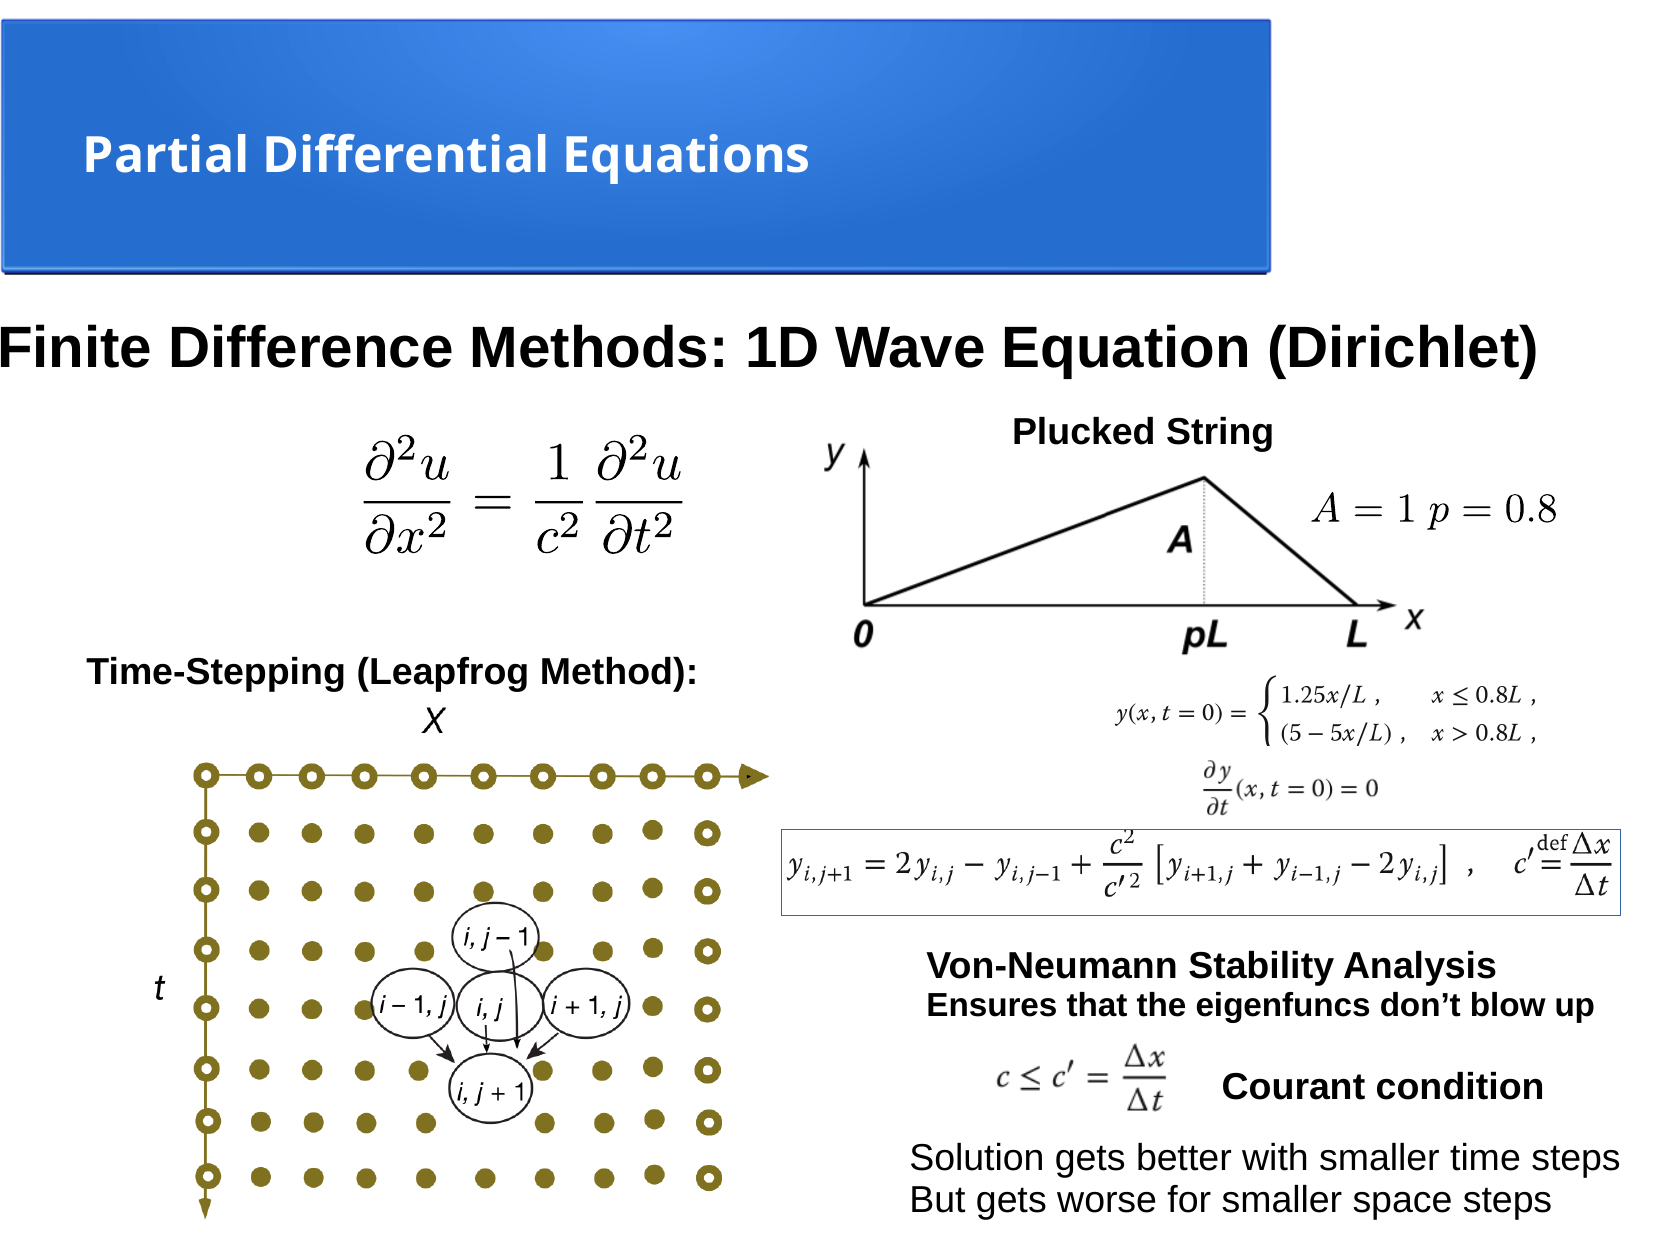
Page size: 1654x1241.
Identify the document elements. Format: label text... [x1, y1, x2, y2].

text_box [1506, 494, 1524, 523]
text_box [560, 512, 578, 538]
text_box Partial Differential Equations [82, 49, 1570, 256]
text_box Plucked String [997, 403, 1290, 461]
text_box Finite Difference Methods: 1D Wave Equation (Dirichlet) [0, 301, 1182, 736]
text_box [629, 434, 647, 460]
text_box [365, 440, 395, 481]
text_box [597, 440, 627, 481]
text_box Time-Stepping (Leapfrog Method): Von-Neumann Stability Analysis Ensures that the eigenfuncs don’t blow up Courant condition [25, 643, 1635, 1241]
text_box [537, 528, 559, 554]
text_box [1427, 503, 1449, 530]
text_box [365, 514, 395, 554]
text_box [550, 443, 568, 480]
text_box [603, 514, 632, 554]
text_box Solution gets better with smaller time steps But gets worse for smaller space steps [894, 1128, 1654, 1241]
picture [967, 1020, 1190, 1128]
picture [152, 391, 1541, 1221]
picture [781, 829, 1621, 916]
text_box [654, 512, 672, 538]
text_box [1538, 494, 1556, 523]
text_box [428, 512, 446, 538]
text_box [397, 434, 415, 460]
text_box [634, 518, 651, 554]
text_box [421, 455, 449, 480]
text_box [1399, 494, 1414, 522]
text_box [1311, 491, 1340, 522]
picture [0, 17, 1275, 281]
text_box [474, 495, 511, 499]
text_box [397, 528, 424, 554]
text_box [653, 455, 681, 480]
